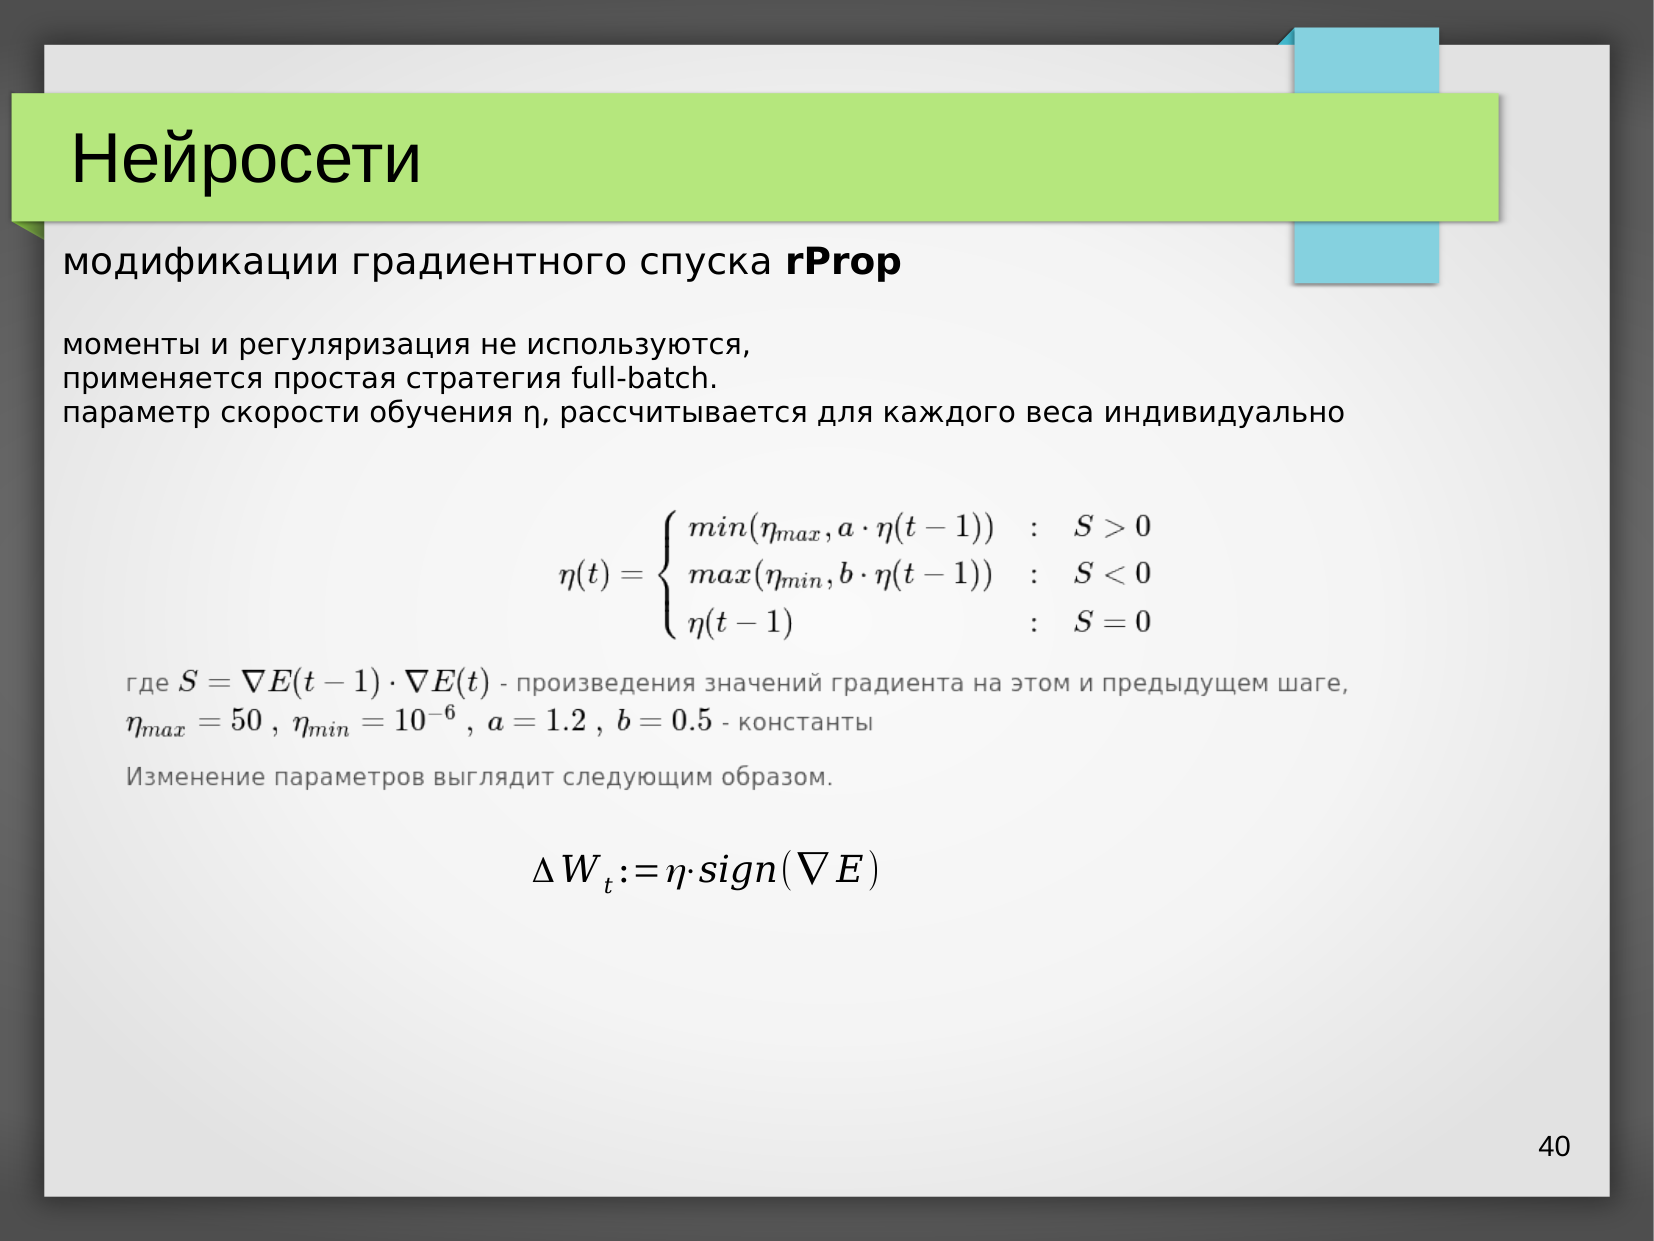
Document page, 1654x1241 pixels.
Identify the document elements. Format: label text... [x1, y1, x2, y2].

title Нейросети [70, 118, 1205, 199]
picture [0, 0, 1654, 1241]
chart [525, 847, 886, 898]
text_box модификации градиентного спуска rProp моменты и регуляризация не используются, применяется простая стратегия full-batch. параметр скорости обучения η, рассчитывается для каждого веса индивидуально [47, 232, 1371, 472]
